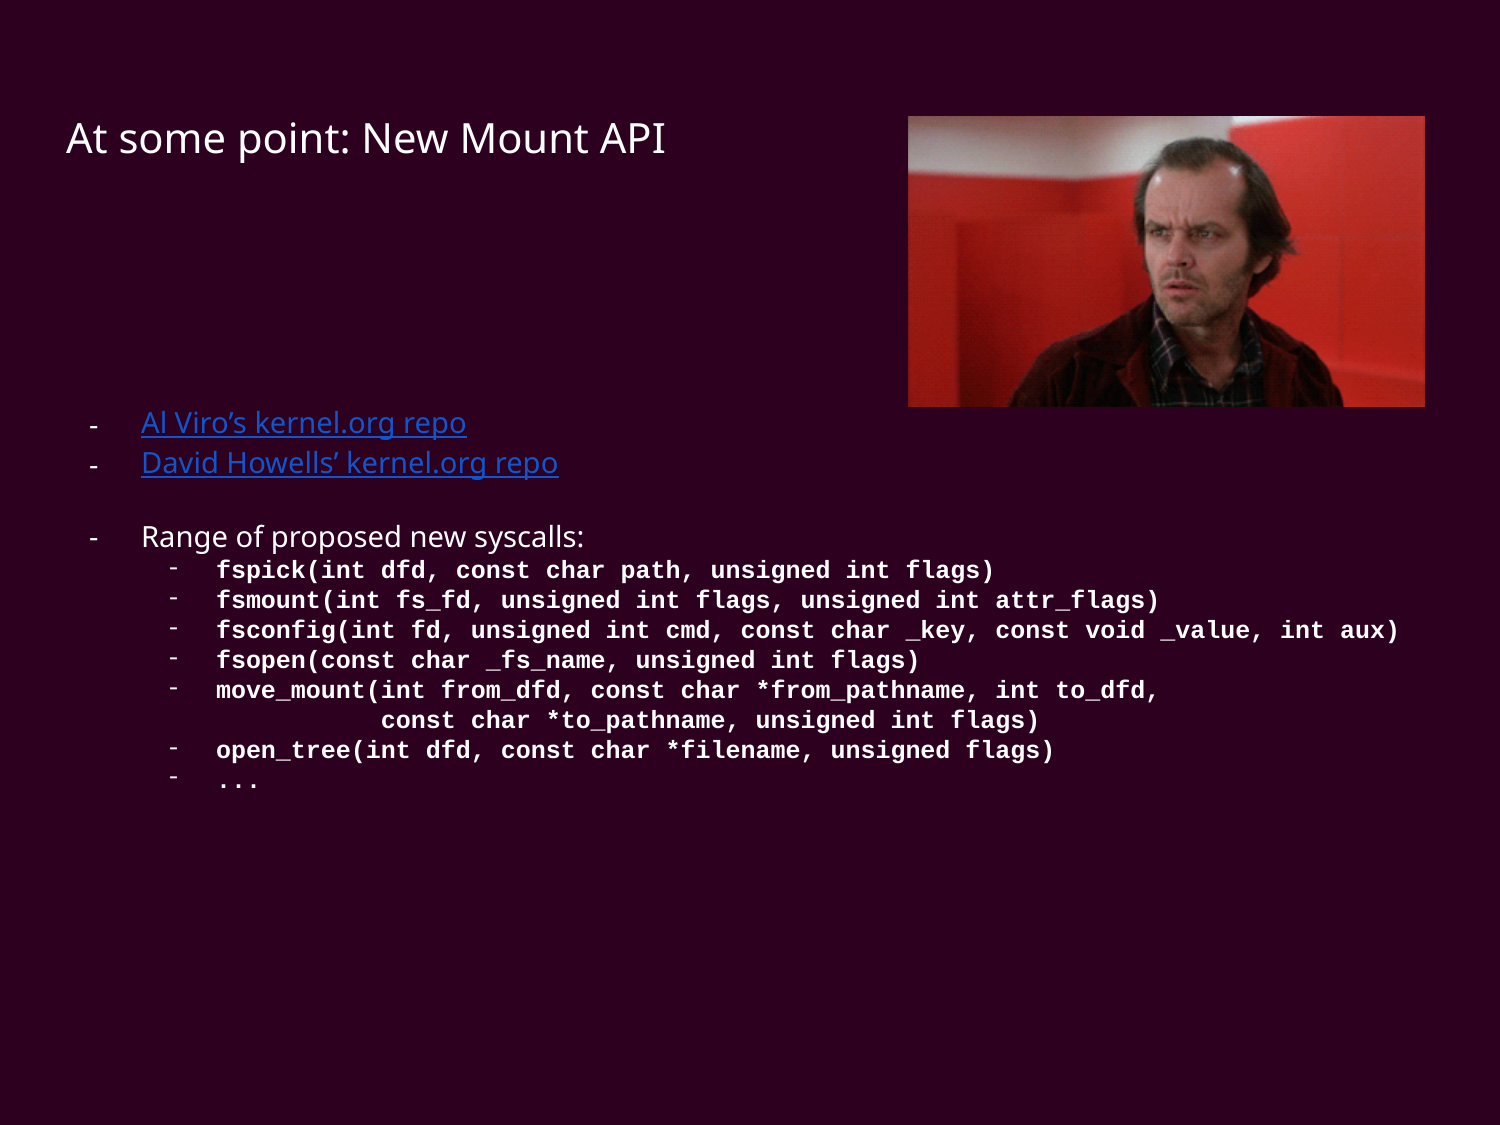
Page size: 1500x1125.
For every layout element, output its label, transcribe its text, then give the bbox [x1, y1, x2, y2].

text_box Al Viro’s kernel.org repo David Howells’ kernel.org repo Range of proposed new syscalls: fspick(int dfd, const char path, unsigned int flags) fsmount(int fs_fd, unsigned int flags, unsigned int attr_flags) fsconfig(int fd, unsigned int cmd, const char _key, const void _value, int aux) fsopen(const char _fs_name, unsigned int flags) move_mount(int from_dfd, const char *from_pathname, int to_dfd, const char *to_pathname, unsigned int flags) open_tree(int dfd, const char *filename, unsigned flags) ... [51, 224, 1440, 974]
picture [908, 116, 1425, 407]
text_box At some point: New Mount API [51, 97, 1449, 223]
